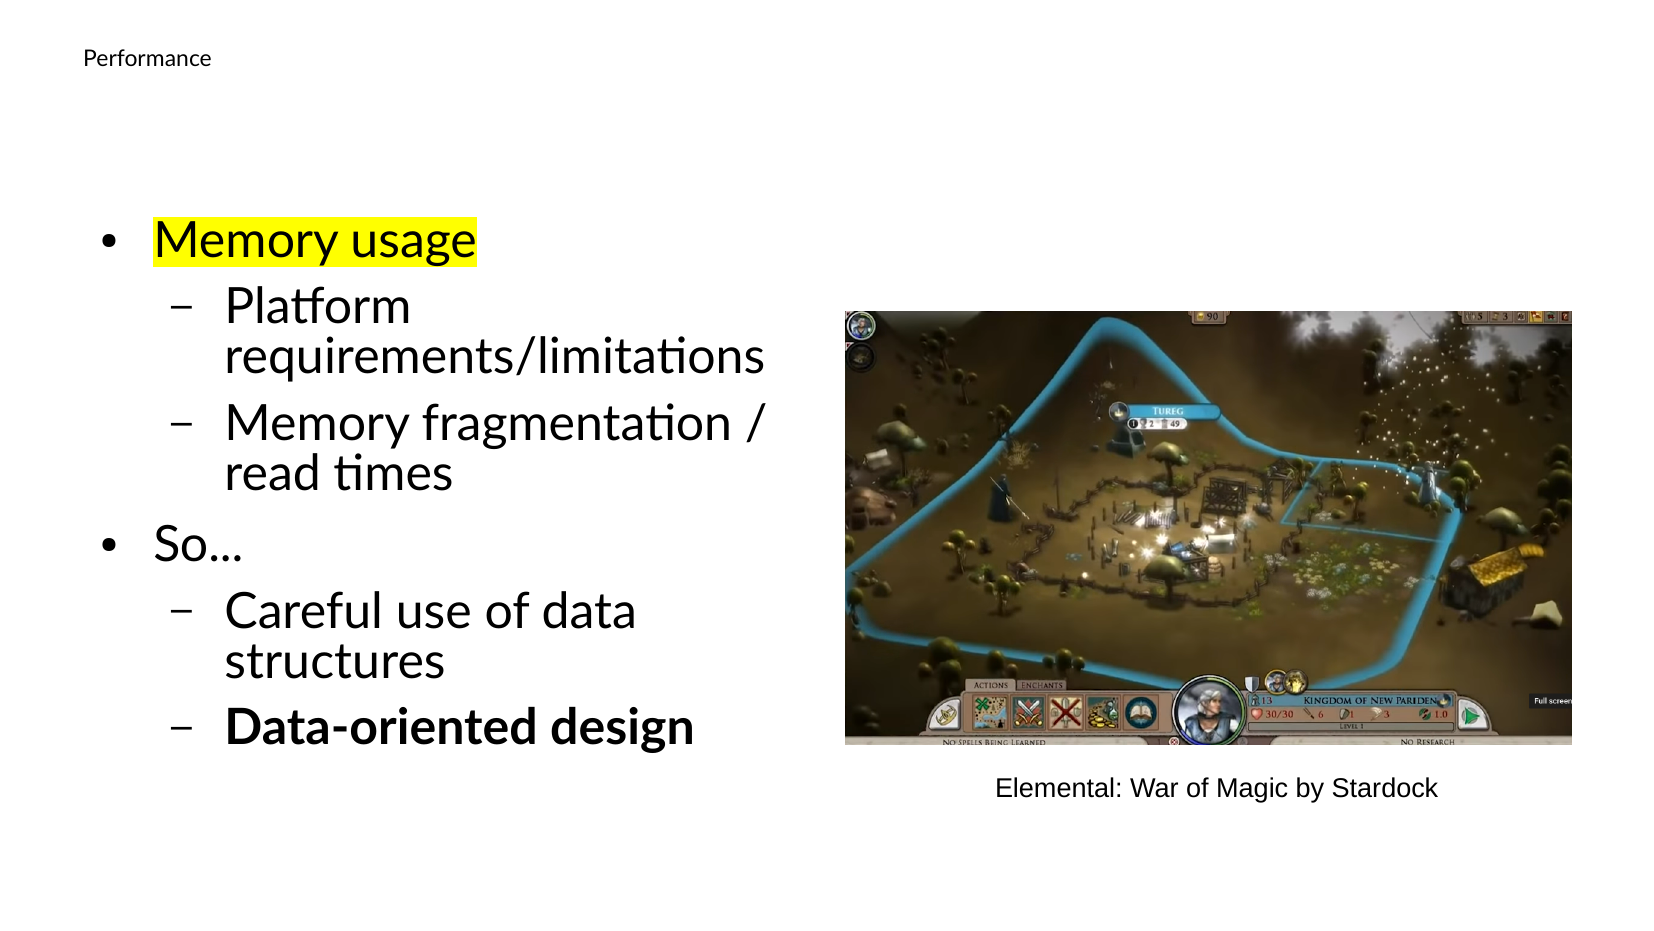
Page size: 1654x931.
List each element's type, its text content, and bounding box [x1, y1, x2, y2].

picture [845, 216, 1572, 839]
list Memory usage Platform requirements/limitations Memory fragmentation / read times So... Careful use of data structures Data-oriented design [82, 217, 809, 839]
text_box Elemental: War of Magic by Stardock [980, 765, 1453, 811]
title Performance [83, 0, 1571, 119]
